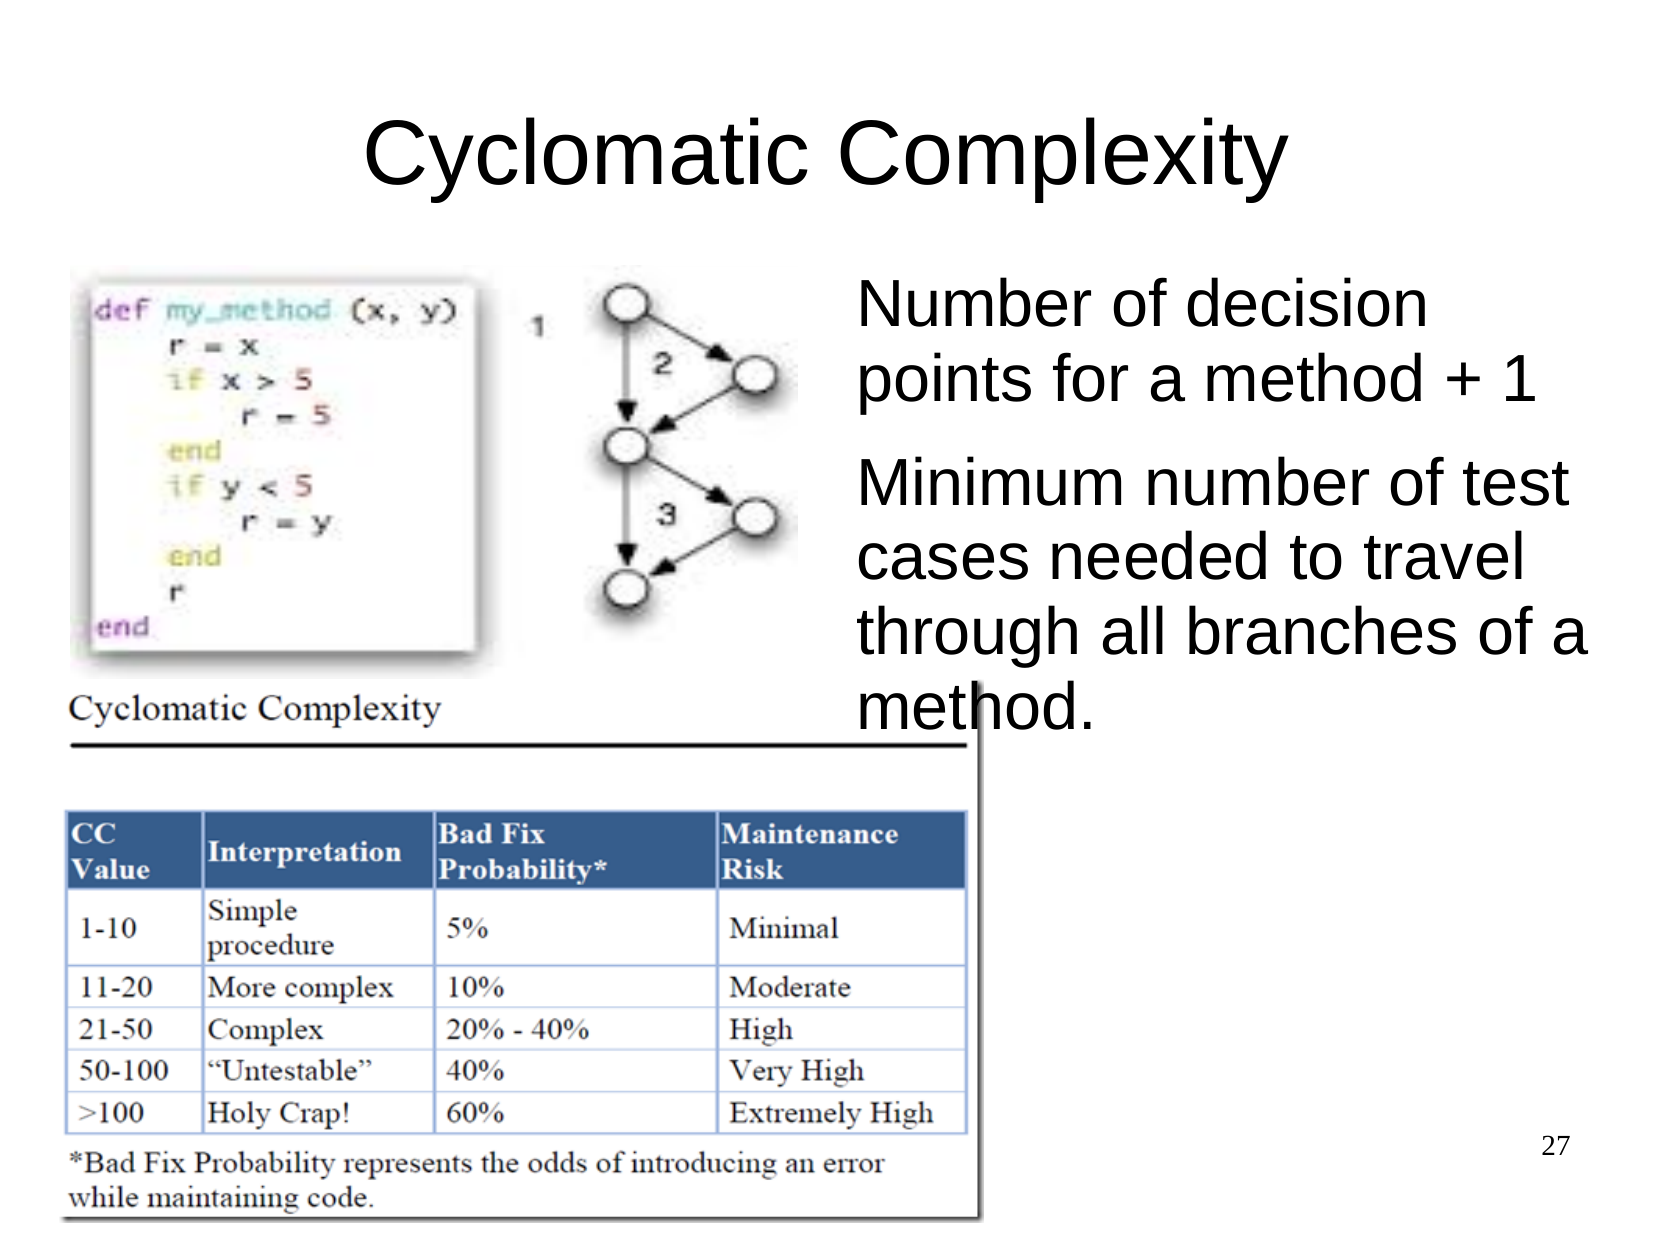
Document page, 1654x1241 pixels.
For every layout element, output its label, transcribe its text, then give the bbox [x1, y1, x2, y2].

list Number of decision points for a method + 1 Minimum number of test cases needed to travel through all branches of a method. [856, 265, 1625, 768]
picture [59, 265, 984, 1223]
title Cyclomatic Complexity [82, 49, 1571, 257]
